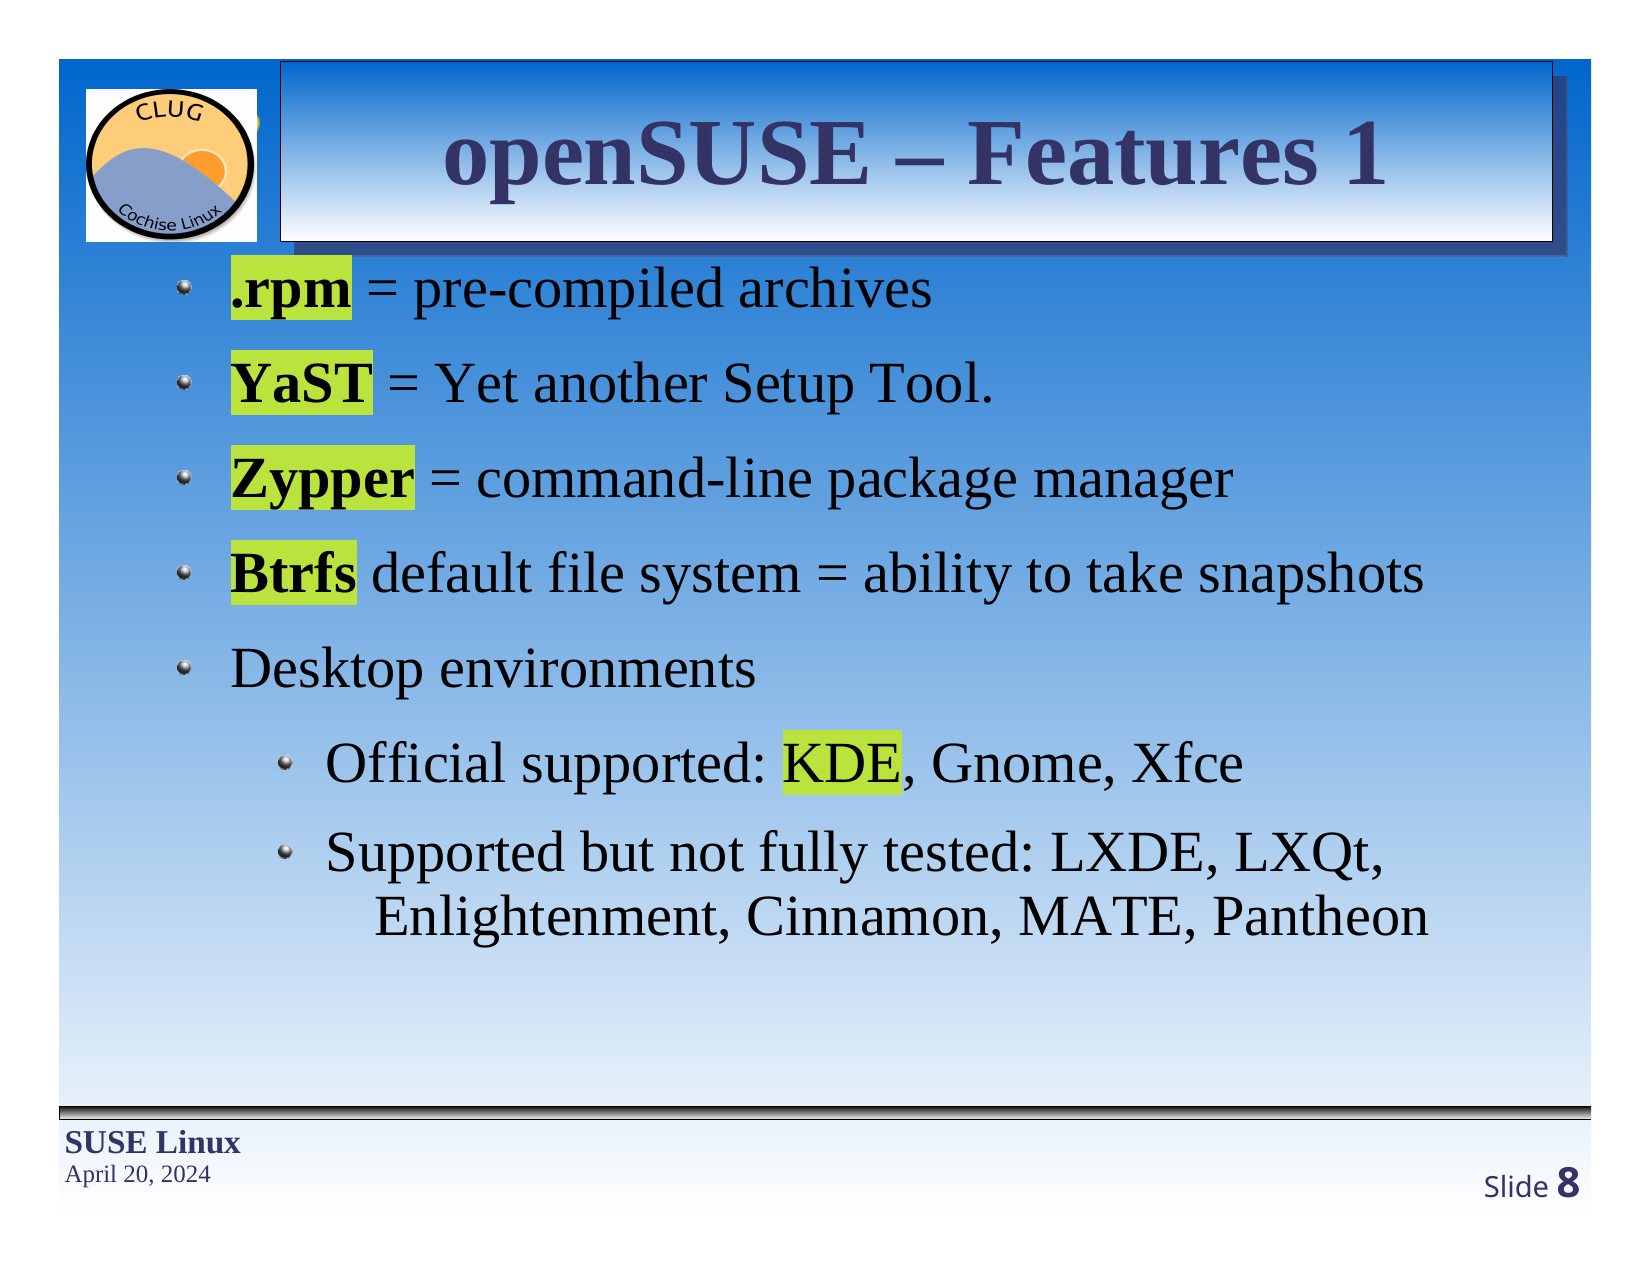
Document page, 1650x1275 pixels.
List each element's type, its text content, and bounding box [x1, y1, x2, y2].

title openSUSE – Features 1 [280, 62, 1553, 243]
list .rpm = pre-compiled archives YaST = Yet another Setup Tool. Zypper = command-line package manager Btrfs default file system = ability to take snapshots Desktop environments Official supported: KDE, Gnome, Xfce Supported but not fully tested: LXDE, LXQt, Enlightenment, Cinnamon, MATE, Pantheon [86, 255, 1536, 1093]
picture [86, 89, 280, 242]
